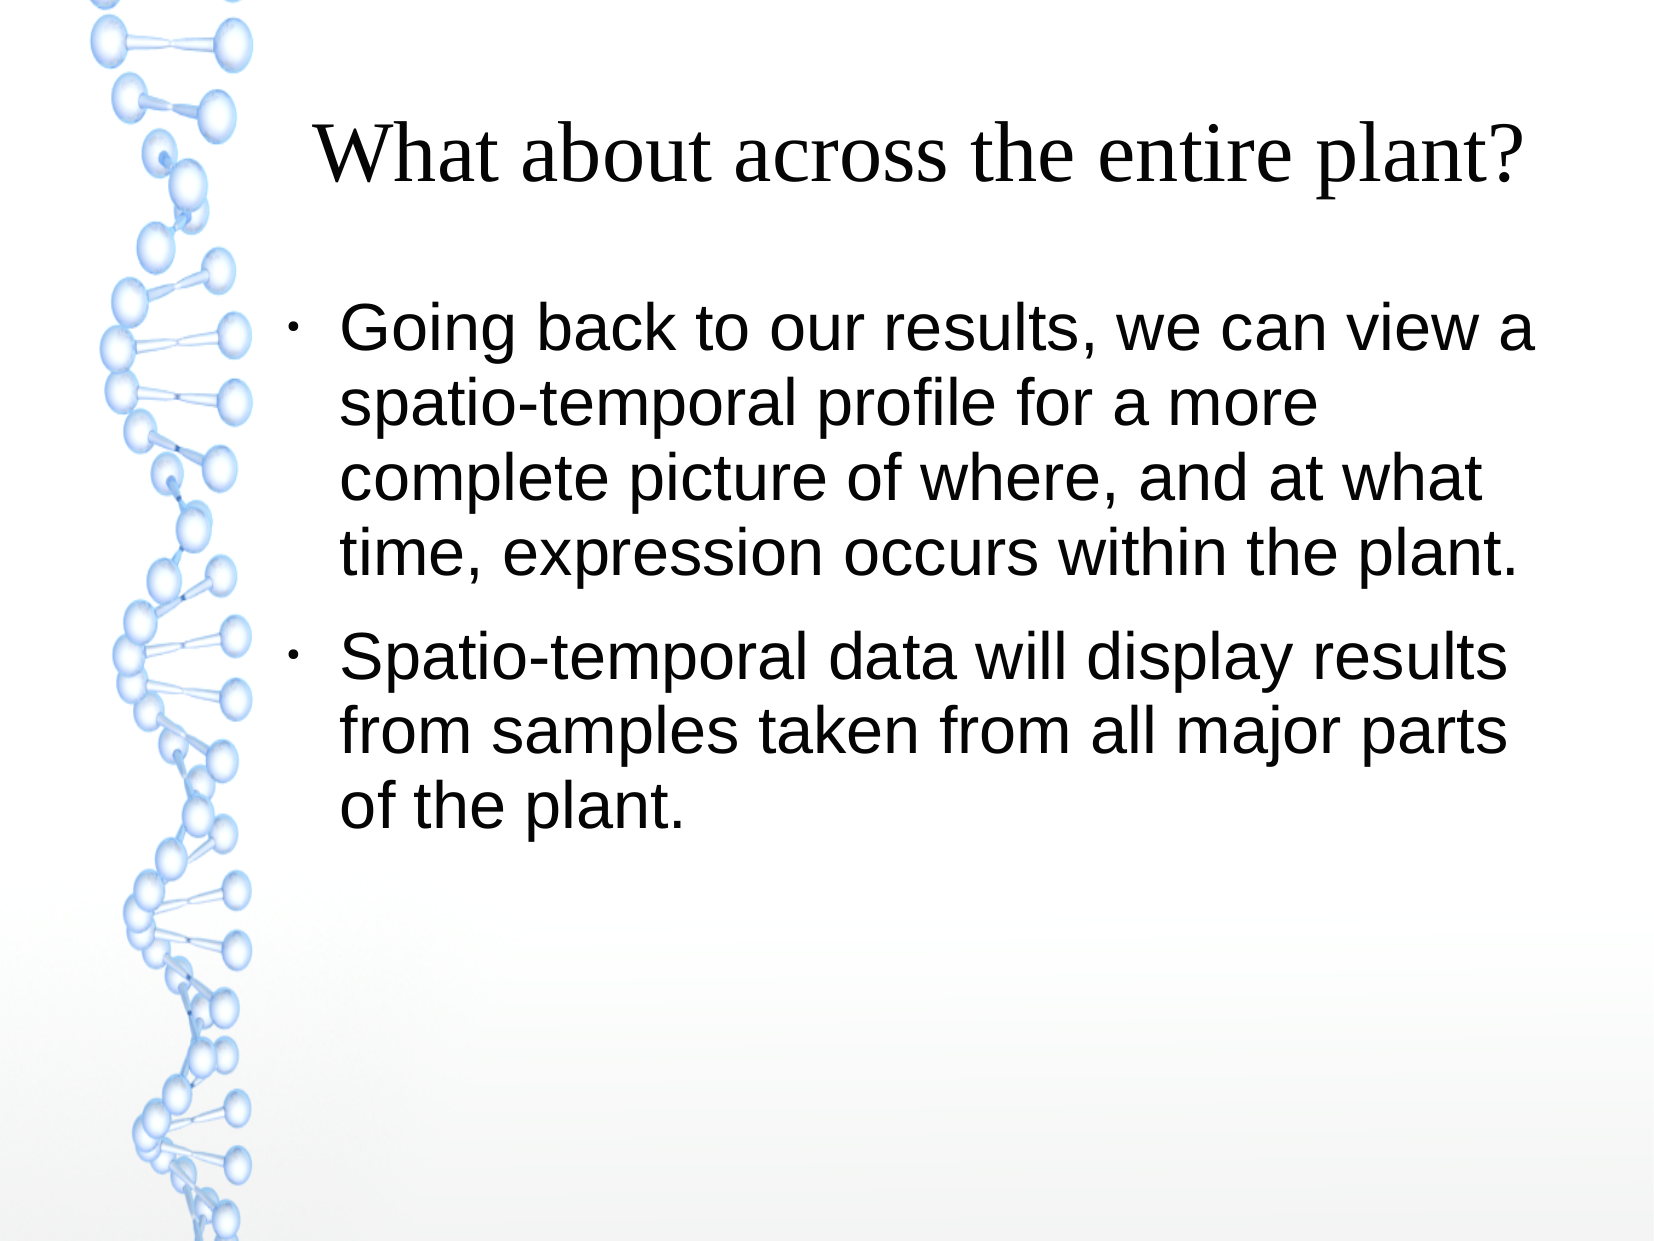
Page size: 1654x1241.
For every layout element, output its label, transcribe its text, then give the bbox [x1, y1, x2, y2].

picture [0, 0, 1654, 1241]
list Going back to our results, we can view a spatio-temporal profile for a more complete picture of where, and at what time, expression occurs within the plant. Spatio-temporal data will display results from samples taken from all major parts of the plant. [269, 290, 1538, 1010]
title What about across the entire plant? [269, 49, 1571, 257]
